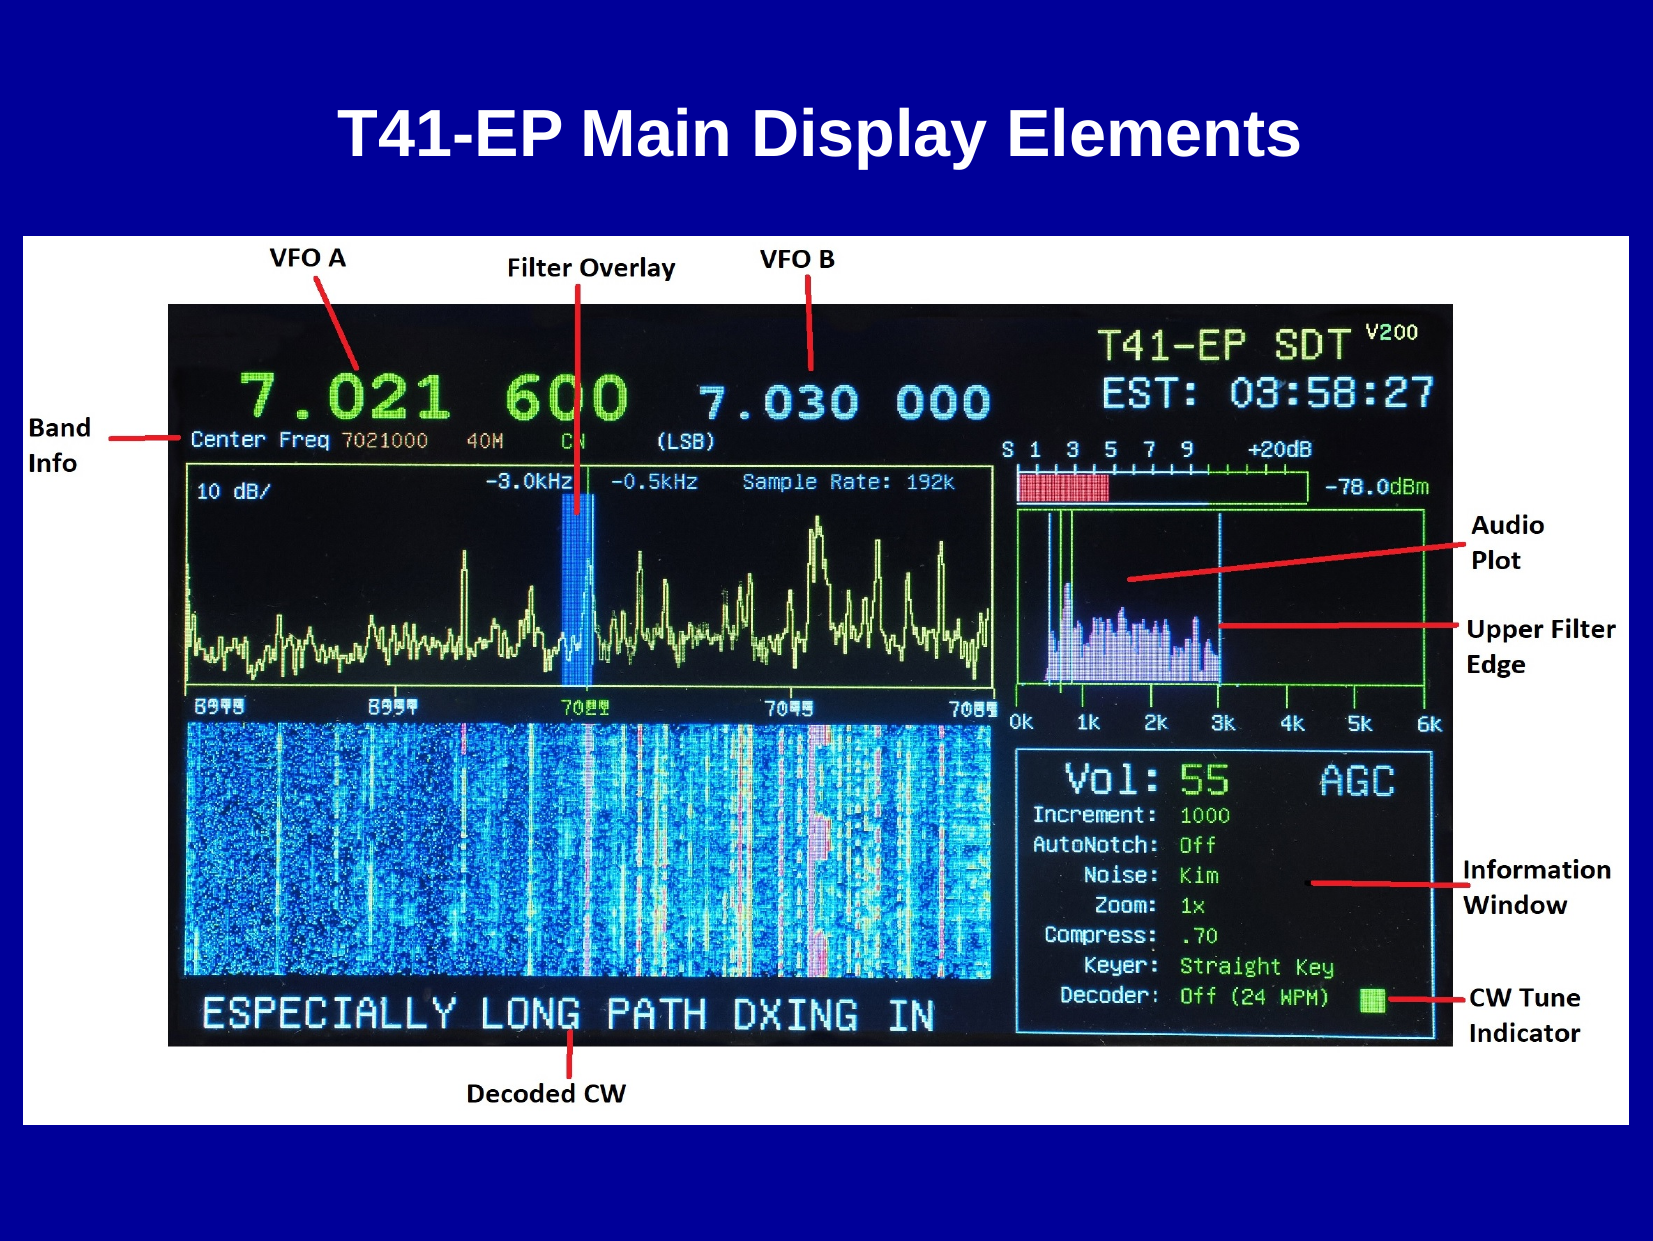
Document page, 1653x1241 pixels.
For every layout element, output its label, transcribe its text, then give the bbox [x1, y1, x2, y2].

text_box T41-EP Main Display Elements [323, 90, 1320, 180]
picture [23, 236, 1629, 1126]
